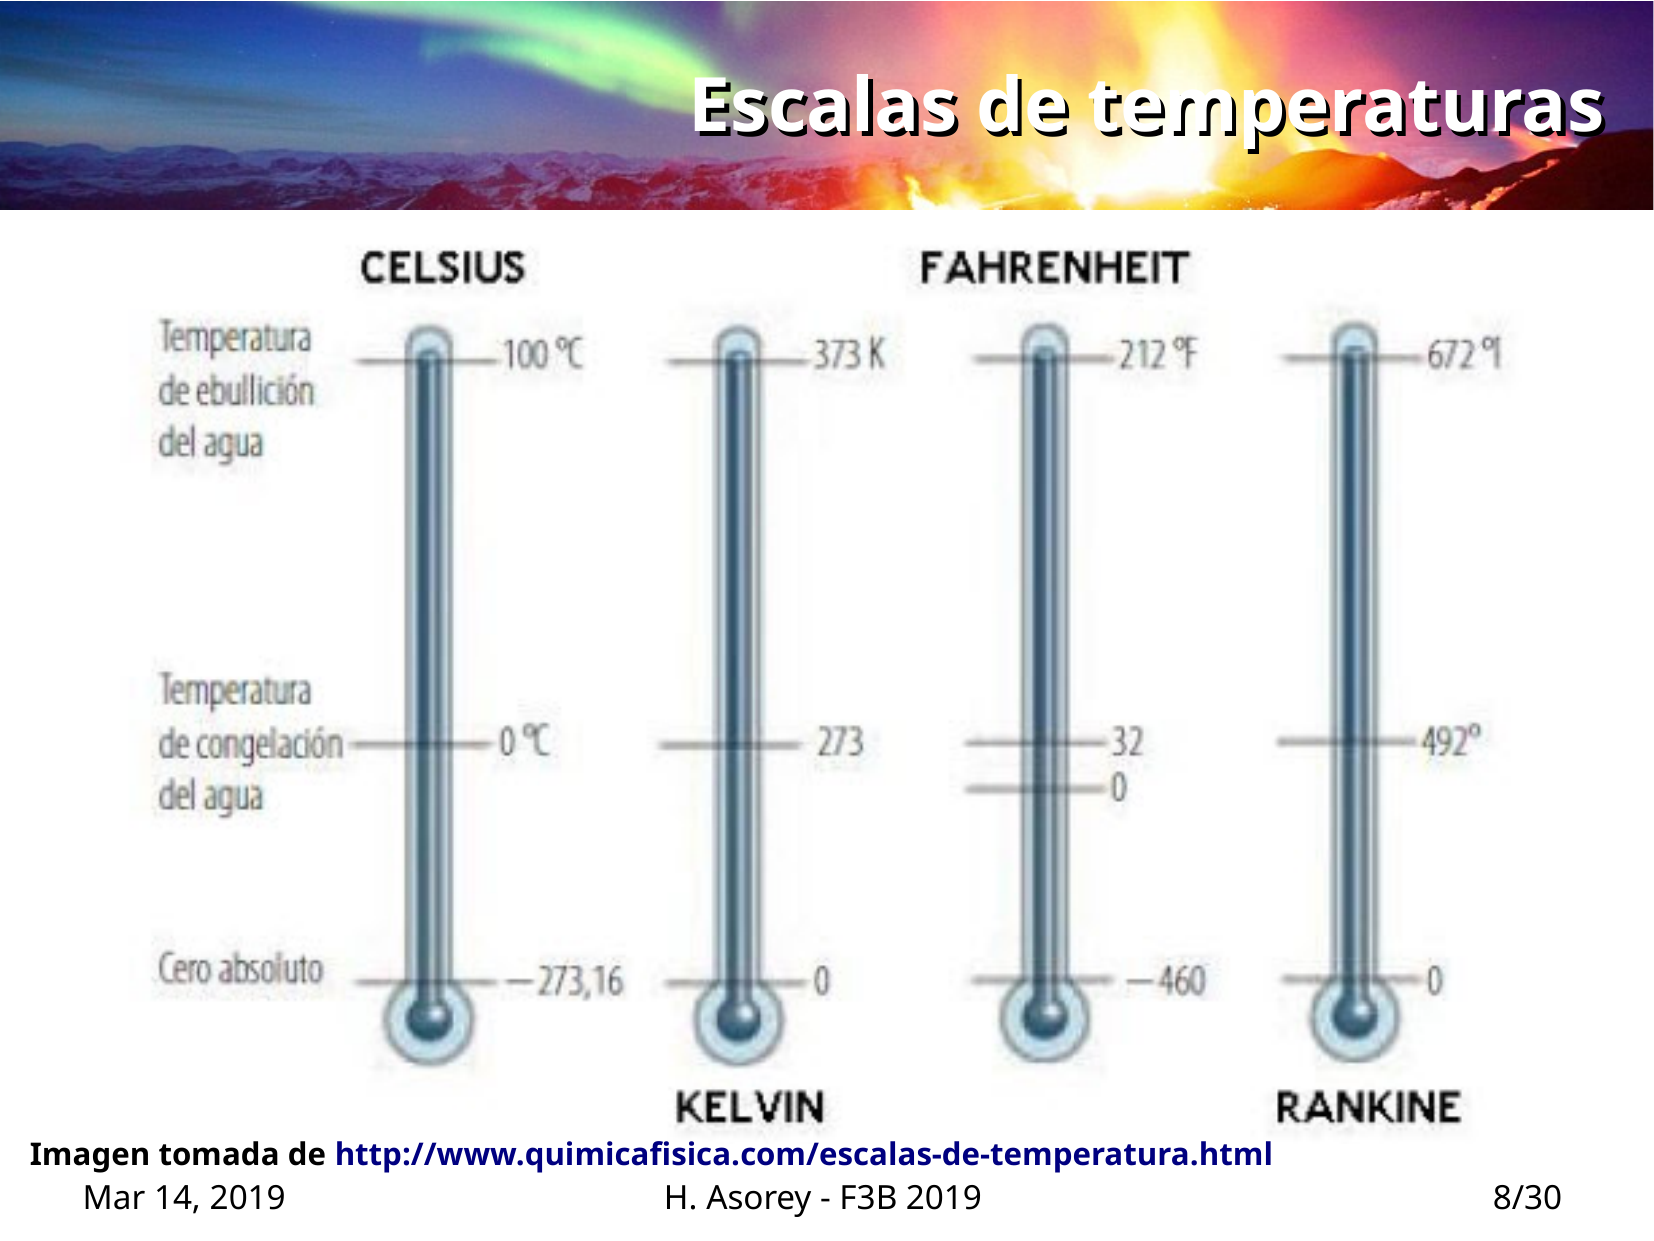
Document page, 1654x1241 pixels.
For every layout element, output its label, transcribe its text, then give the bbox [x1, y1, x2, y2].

picture [0, 1, 1654, 210]
title Escalas de temperaturas [45, 15, 1606, 191]
text_box Imagen tomada de http://www.quimicafisica.com/escalas-de-temperatura.html [15, 1125, 1125, 1179]
picture [109, 225, 1524, 1144]
